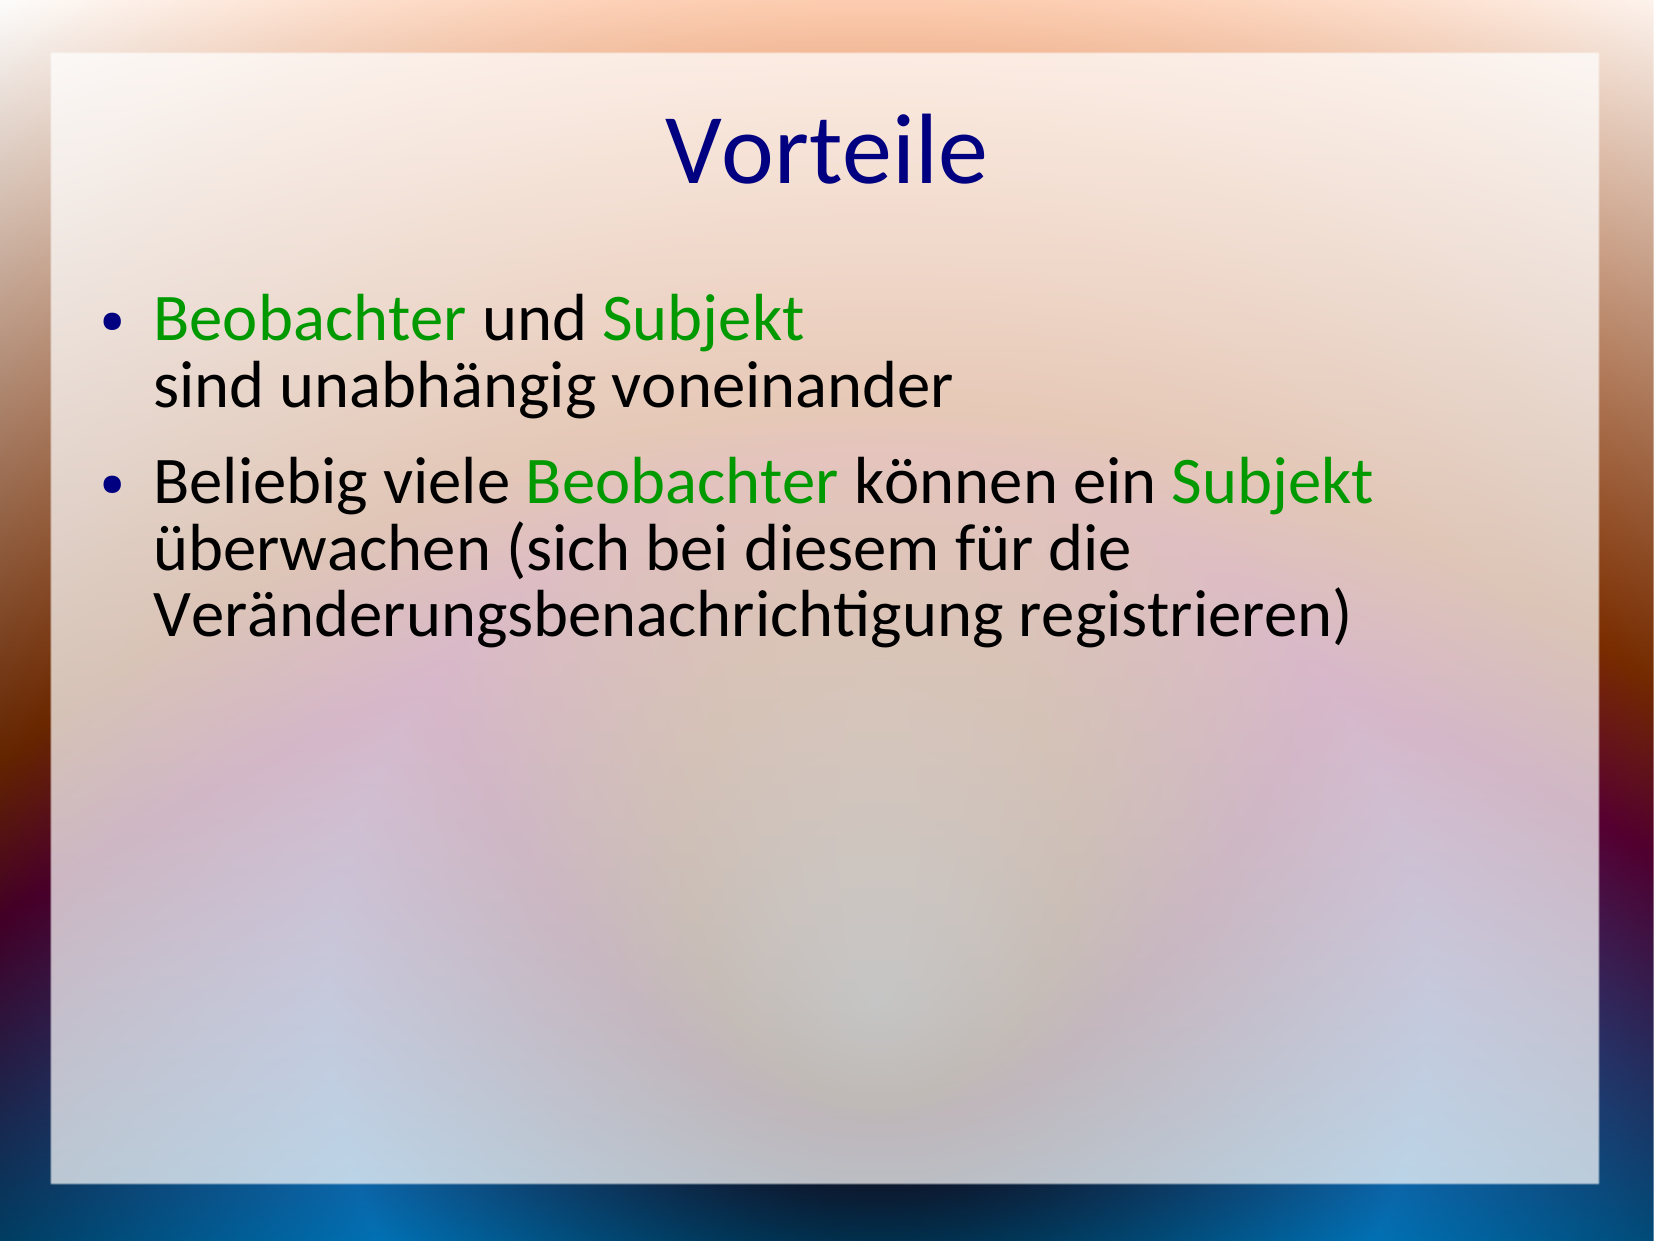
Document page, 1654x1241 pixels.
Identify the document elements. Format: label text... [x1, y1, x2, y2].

picture [0, 0, 1654, 1241]
list Beobachter und Subjekt sind unabhängig voneinander Beliebig viele Beobachter können ein Subjekt überwachen (sich bei diesem für die Veränderungsbenachrichtigung registrieren) [82, 290, 1571, 1034]
title Vorteile [82, 55, 1571, 263]
